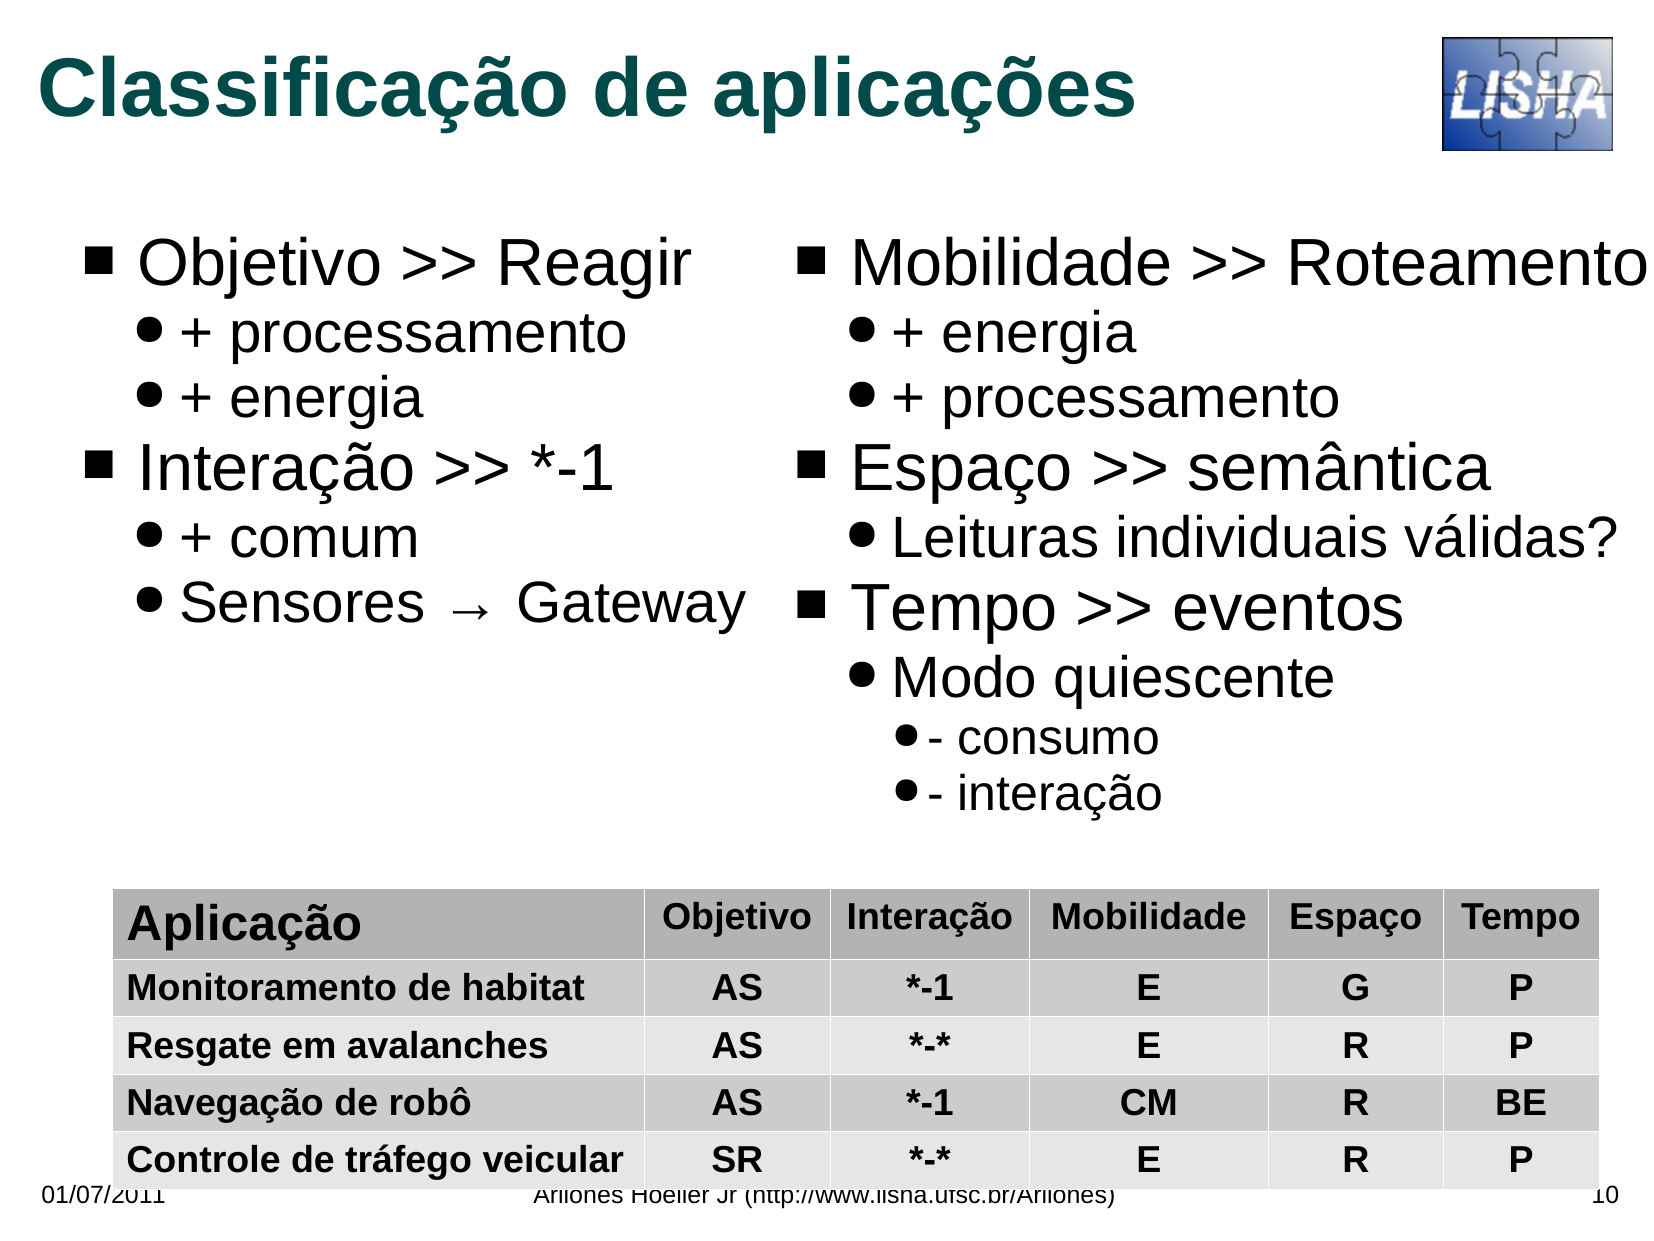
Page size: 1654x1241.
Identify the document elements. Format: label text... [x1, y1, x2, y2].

table_cell SR [645, 1132, 830, 1189]
table_header Interação [831, 889, 1029, 959]
table_cell R [1269, 1132, 1443, 1189]
table_cell E [1030, 960, 1268, 1016]
table_cell P [1444, 1017, 1599, 1074]
table_cell AS [645, 1075, 830, 1131]
table_cell E [1030, 1132, 1268, 1189]
picture [1442, 37, 1613, 151]
table_cell R [1269, 1075, 1443, 1131]
table_cell BE [1444, 1075, 1599, 1131]
table_cell AS [645, 960, 830, 1016]
table_cell E [1030, 1017, 1268, 1074]
table_cell *-1 [831, 1075, 1029, 1131]
title Classificação de aplicações [37, 37, 1426, 151]
table_cell P [1444, 960, 1599, 1016]
table_cell *-* [831, 1017, 1029, 1074]
table_cell *-1 [831, 960, 1029, 1016]
table_header Tempo [1444, 889, 1599, 959]
list Objetivo >> Reagir + processamento + energia Interação >> *-1 + comum Sensores → Gateway [37, 225, 750, 713]
table_cell Monitoramento de habitat [113, 960, 644, 1016]
table_cell Navegação de robô [113, 1075, 644, 1131]
table_header Aplicação [113, 889, 644, 959]
table_header Mobilidade [1030, 889, 1268, 959]
table_cell AS [645, 1017, 830, 1074]
table_cell Resgate em avalanches [113, 1017, 644, 1074]
table_cell G [1269, 960, 1443, 1016]
table_header Objetivo [645, 889, 830, 959]
table_cell R [1269, 1017, 1443, 1074]
list Mobilidade >> Roteamento + energia + processamento Espaço >> semântica Leituras individuais válidas? Tempo >> eventos Modo quiescente - consumo - interação [750, 225, 1651, 1163]
table_cell CM [1030, 1075, 1268, 1131]
table_cell *-* [831, 1132, 1029, 1189]
table_cell P [1444, 1132, 1599, 1189]
table_header Espaço [1269, 889, 1443, 959]
table_cell Controle de tráfego veicular [113, 1132, 644, 1189]
